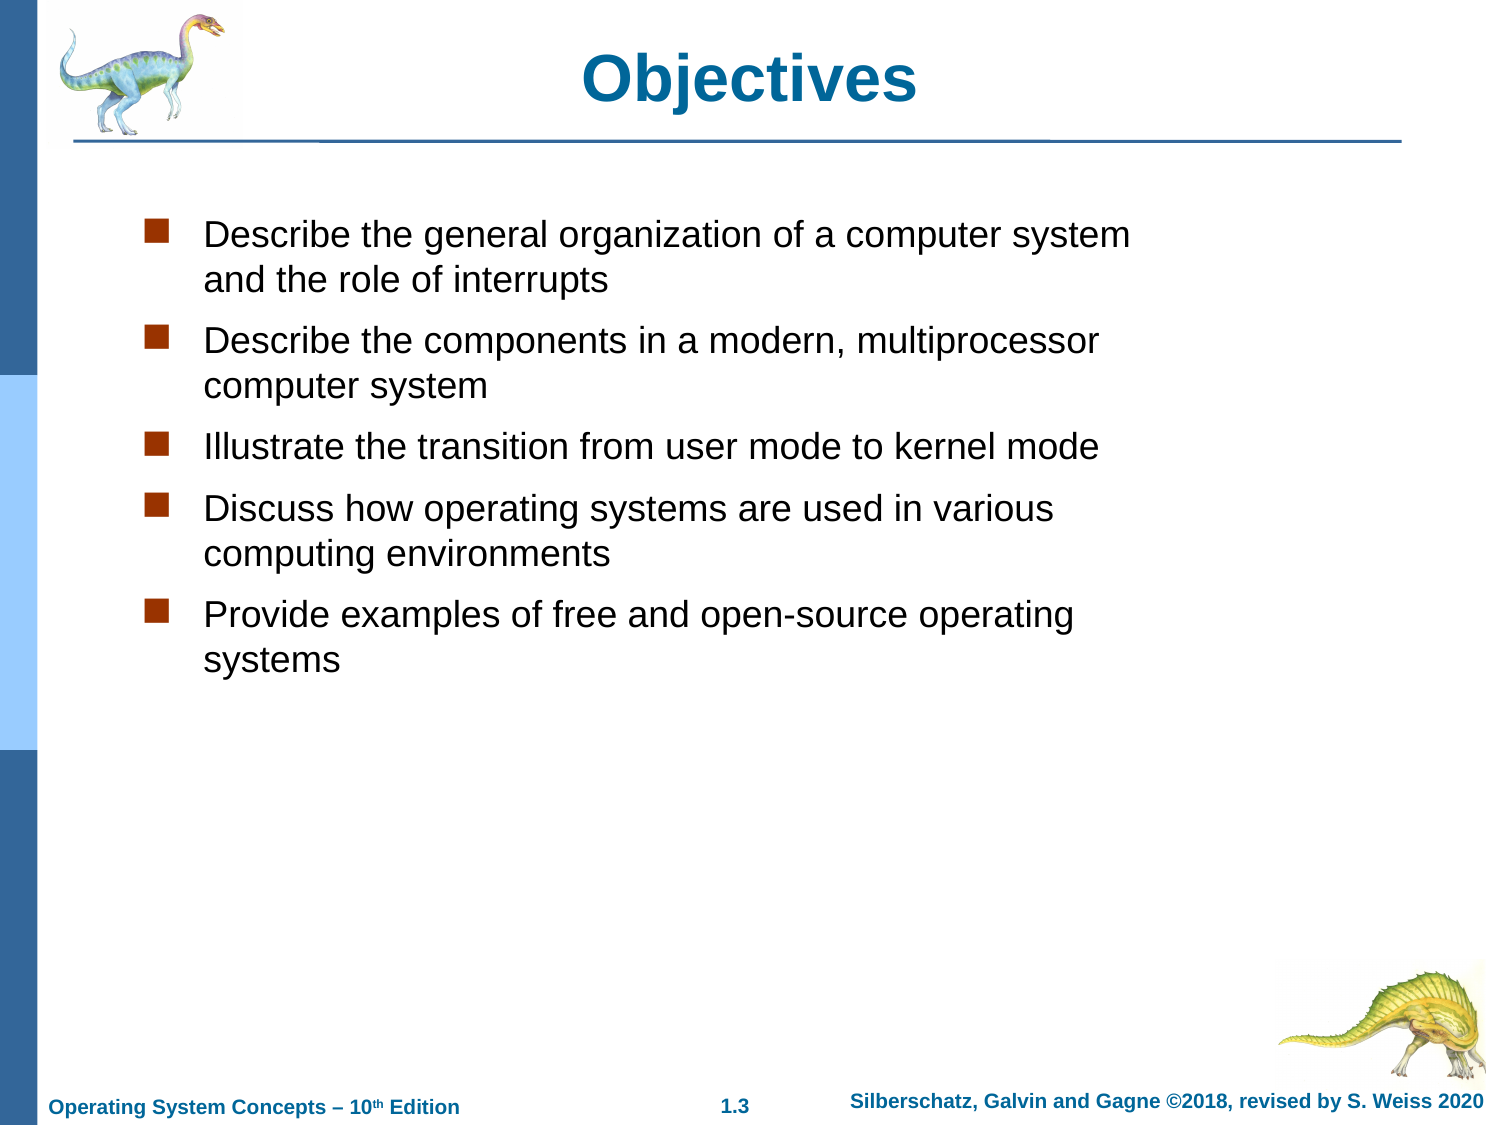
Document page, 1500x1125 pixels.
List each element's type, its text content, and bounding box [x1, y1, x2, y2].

picture [46, 0, 243, 149]
text_box Describe the general organization of a computer system and the role of interrupts Describe the components in a modern, multiprocessor computer system Illustrate the transition from user mode to kernel mode Discuss how operating systems are used in various computing environments Provide examples of free and open-source operating systems [132, 202, 1198, 946]
text_box Objectives [75, 27, 1426, 122]
picture [1275, 959, 1486, 1090]
